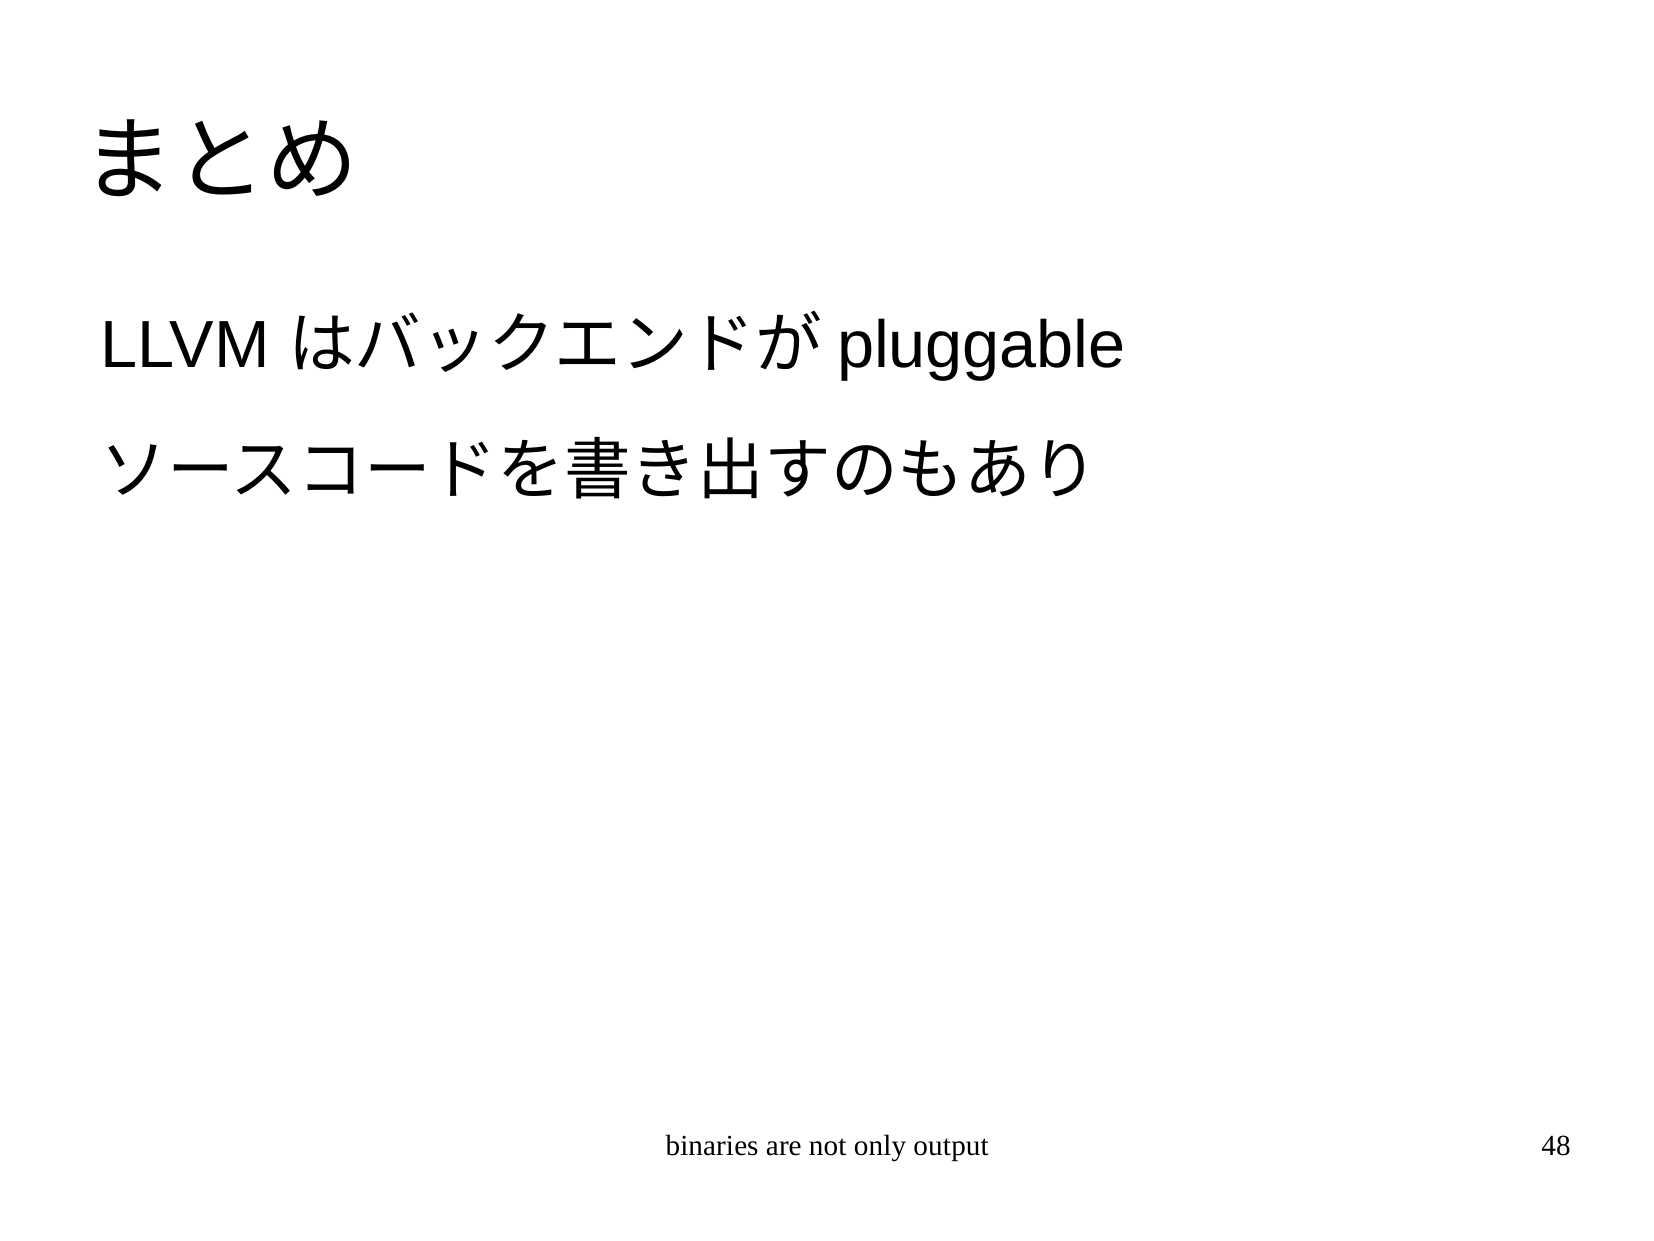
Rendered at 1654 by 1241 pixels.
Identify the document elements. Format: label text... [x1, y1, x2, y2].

title まとめ [82, 56, 1571, 250]
list LLVM はバックエンドが pluggable ソースコードを書き出すのもあり [82, 290, 1571, 1094]
